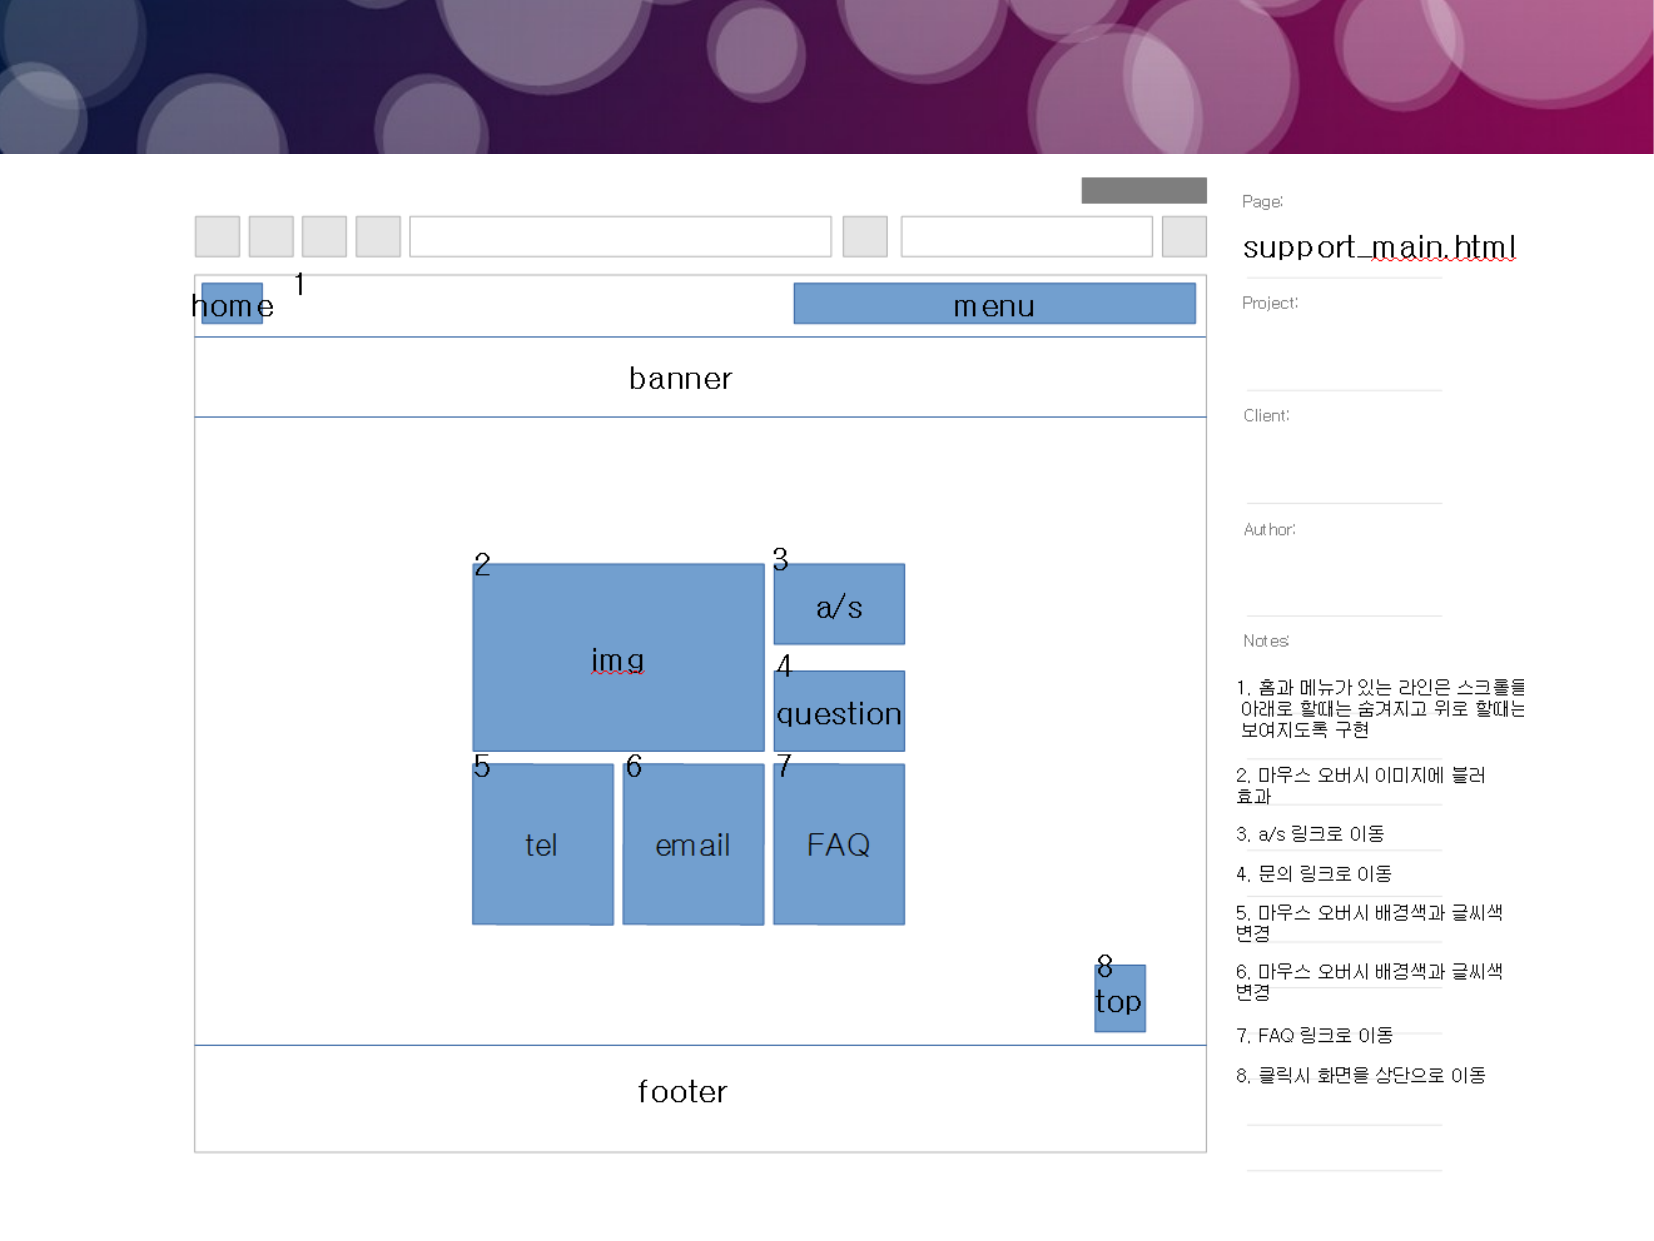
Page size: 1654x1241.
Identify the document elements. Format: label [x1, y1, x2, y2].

picture [129, 165, 1524, 1216]
picture [0, 0, 1654, 154]
